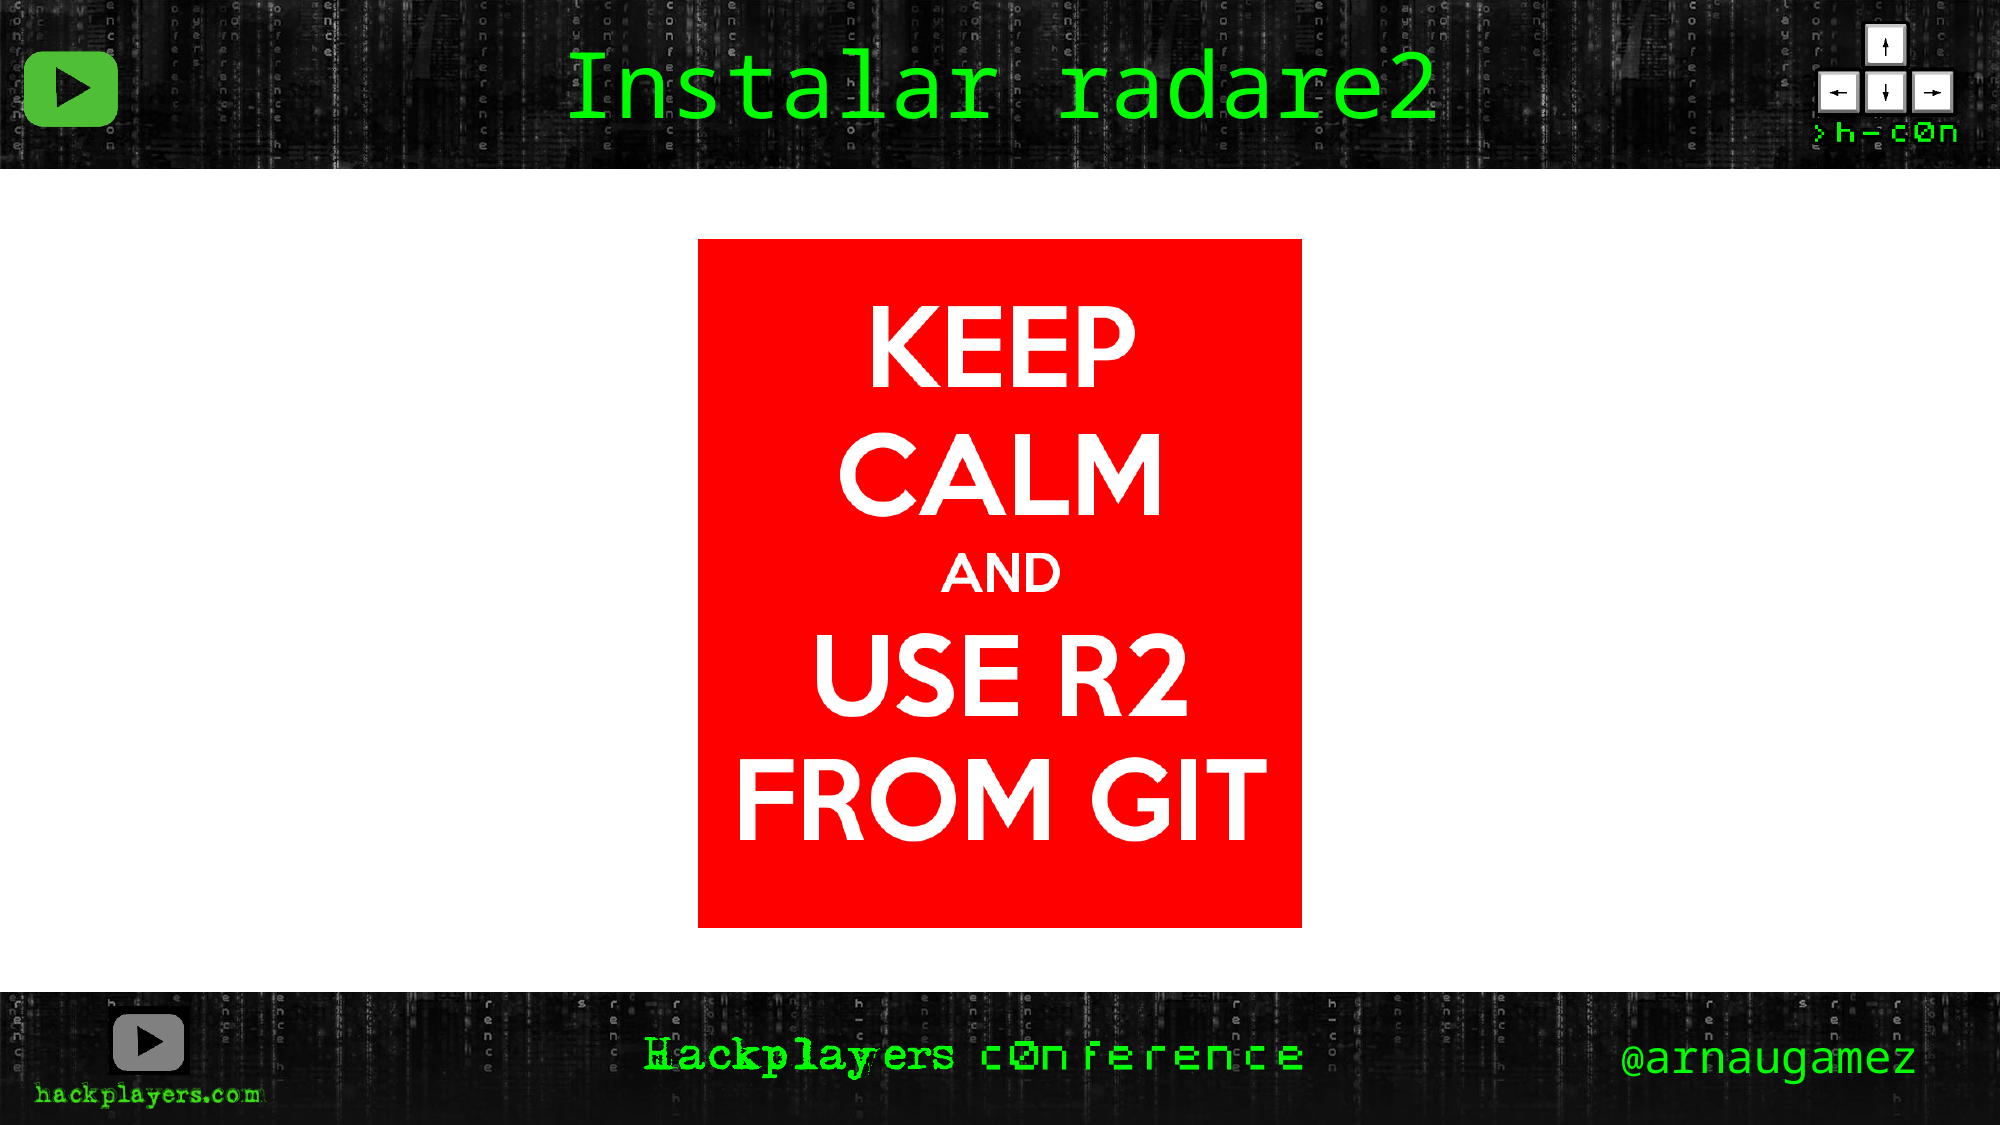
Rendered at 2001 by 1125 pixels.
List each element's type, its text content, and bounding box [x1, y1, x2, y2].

title Instalar radare2 [256, 0, 1745, 166]
picture [0, 992, 2000, 1125]
picture [698, 239, 1302, 928]
picture [0, 0, 2000, 169]
